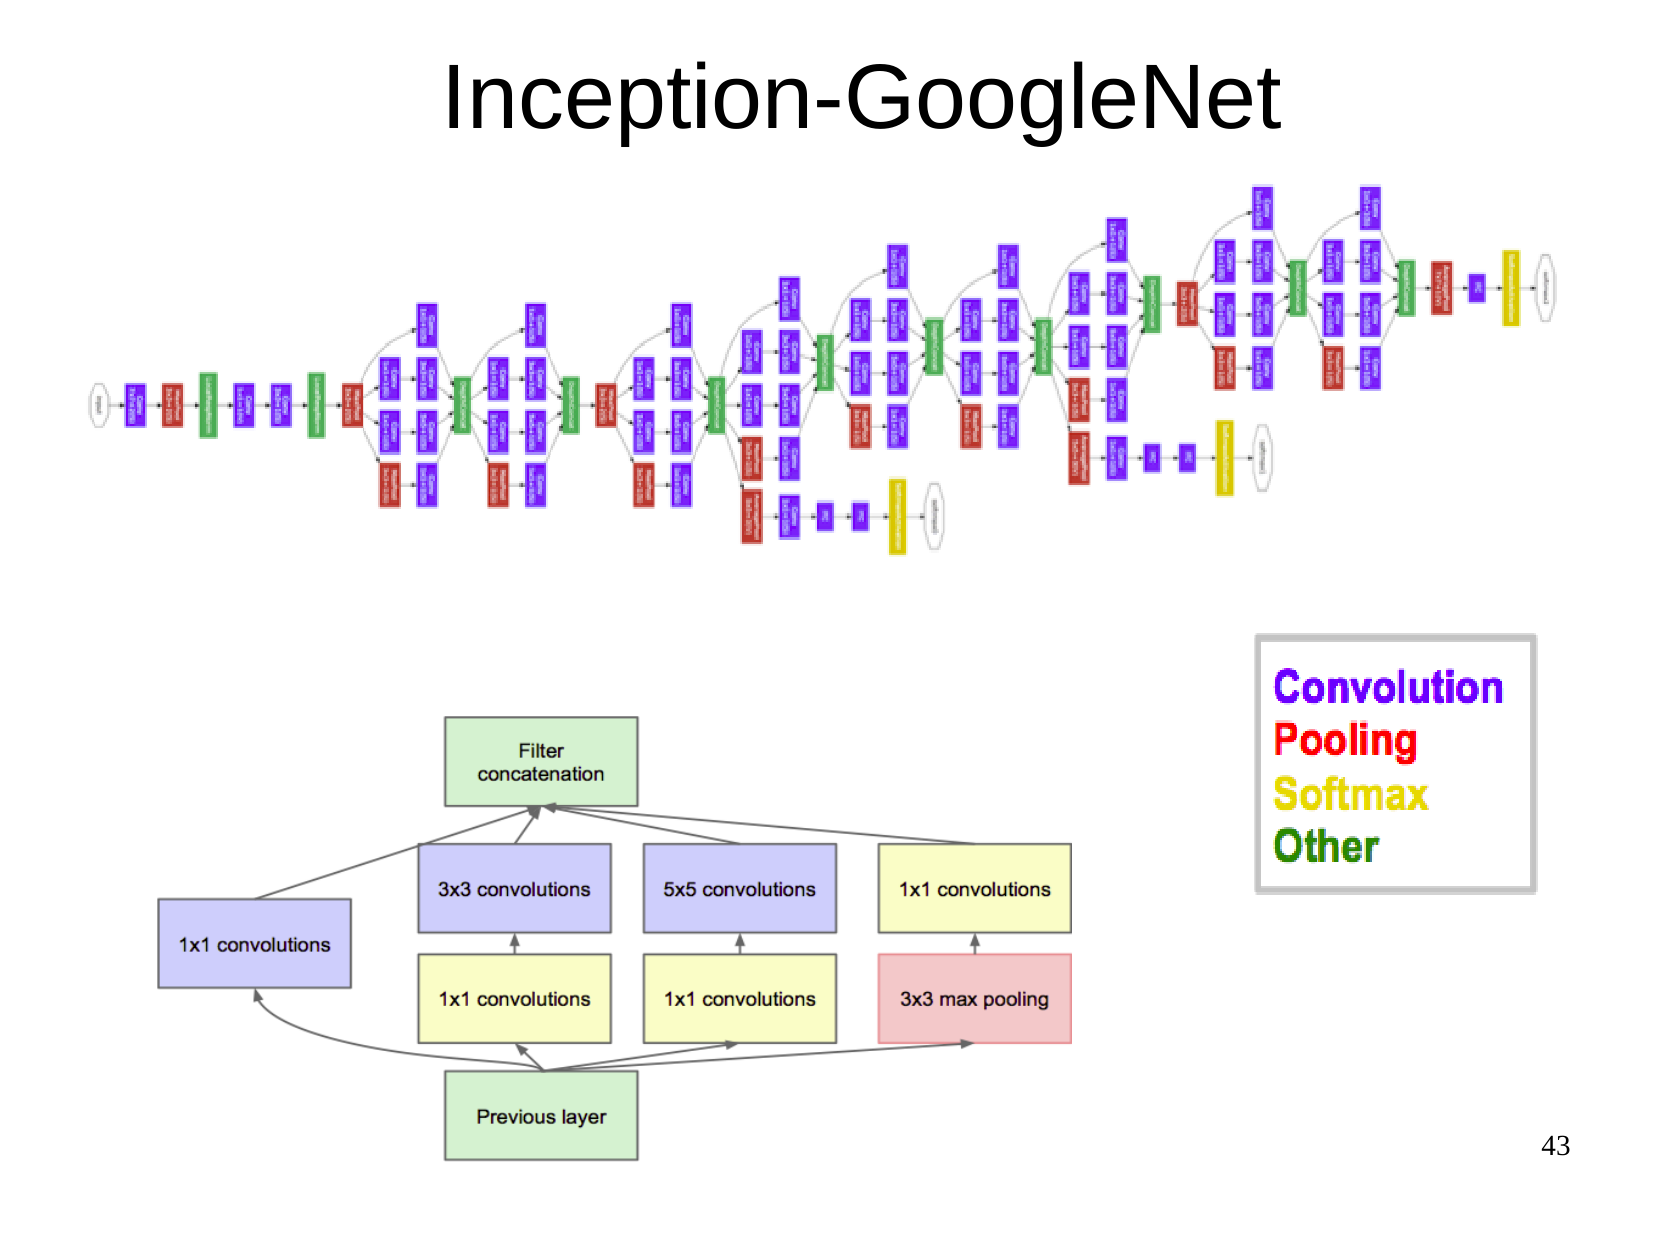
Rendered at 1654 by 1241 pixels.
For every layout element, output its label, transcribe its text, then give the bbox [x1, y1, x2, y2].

text_box Inception-GoogleNet [330, 45, 1396, 148]
picture [53, 137, 1587, 1163]
